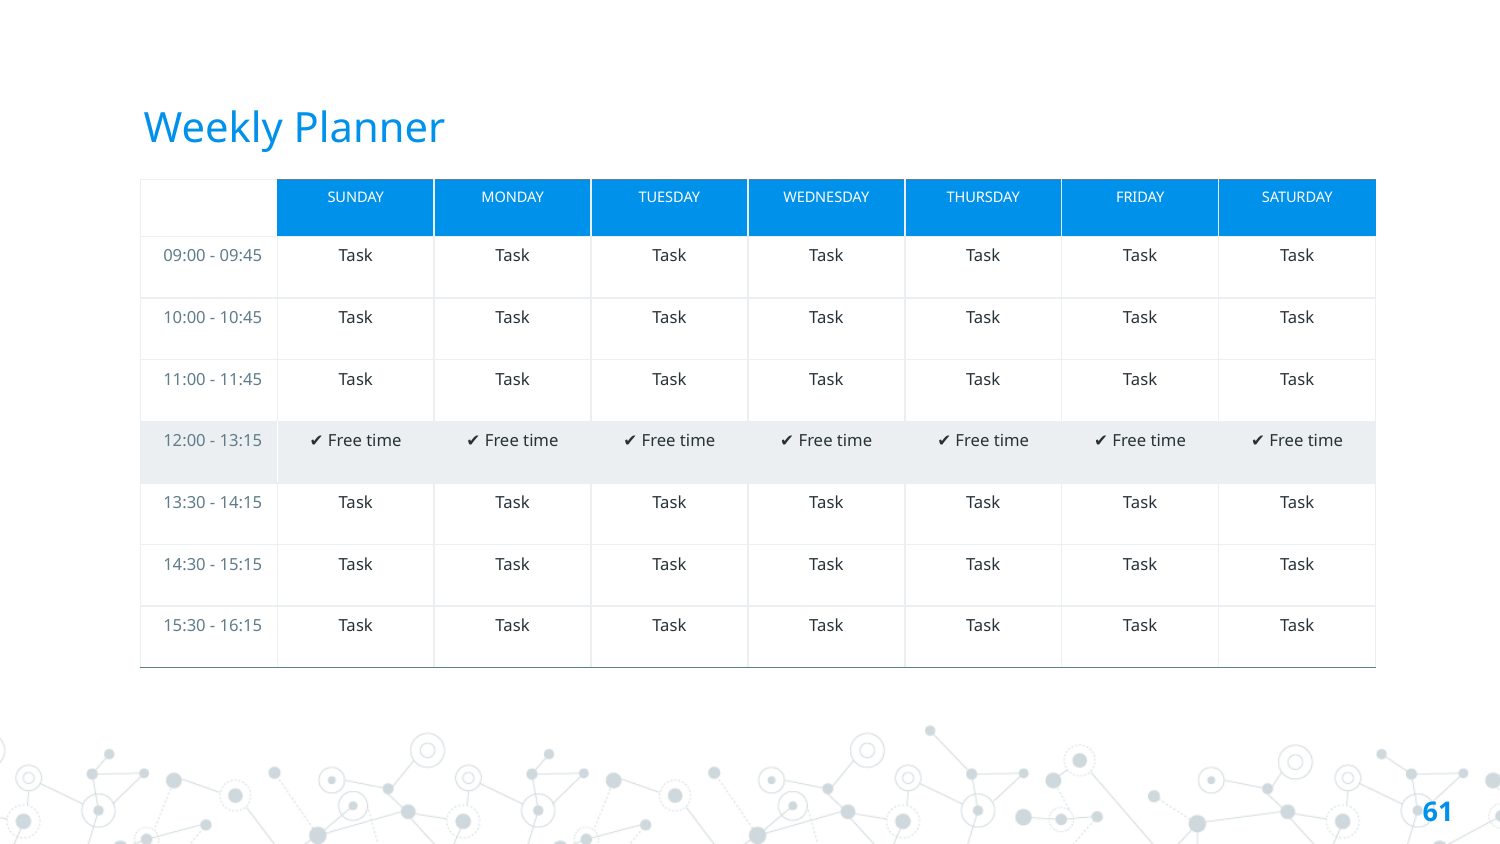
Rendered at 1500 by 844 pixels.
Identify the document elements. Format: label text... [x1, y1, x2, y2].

table_cell Task [1062, 360, 1218, 421]
table_cell Task [1062, 545, 1218, 605]
table_cell ✔ Free time [592, 422, 747, 482]
picture [0, 0, 1500, 844]
table_cell 14:30 - 15:15 [141, 545, 277, 605]
table_cell Task [278, 484, 433, 544]
table_cell ✔ Free time [1219, 422, 1375, 482]
table_cell Task [1219, 237, 1375, 297]
table_cell 13:30 - 14:15 [141, 484, 277, 544]
table_cell Task [1062, 607, 1218, 667]
table_cell Task [906, 484, 1061, 544]
table_cell Task [1219, 299, 1375, 359]
table_cell Task [1219, 607, 1375, 667]
table_header MONDAY [435, 180, 590, 236]
table_cell Task [749, 360, 904, 421]
table_cell Task [749, 237, 904, 297]
table_cell Task [1062, 484, 1218, 544]
table_header SUNDAY [278, 180, 433, 236]
table_cell Task [1219, 360, 1375, 421]
table_cell Task [749, 484, 904, 544]
table_cell ✔ Free time [1062, 422, 1218, 482]
table_cell Task [592, 237, 747, 297]
table_cell Task [435, 237, 590, 297]
table_cell Task [906, 360, 1061, 421]
table_cell Task [906, 237, 1061, 297]
table_cell Task [435, 545, 590, 605]
table_cell 09:00 - 09:45 [141, 237, 277, 297]
table_header [141, 180, 277, 236]
table_cell 11:00 - 11:45 [141, 360, 277, 421]
table_cell Task [1062, 237, 1218, 297]
table_cell Task [749, 607, 904, 667]
table_cell Task [906, 545, 1061, 605]
table_cell Task [1219, 545, 1375, 605]
table_cell Task [435, 484, 590, 544]
table_cell 15:30 - 16:15 [141, 607, 277, 667]
table_cell Task [435, 360, 590, 421]
table_cell Task [592, 299, 747, 359]
table_header WEDNESDAY [749, 180, 904, 236]
table_header TUESDAY [592, 180, 747, 236]
table_cell ✔ Free time [749, 422, 904, 482]
table_cell Task [906, 607, 1061, 667]
table_cell Task [278, 545, 433, 605]
table_header FRIDAY [1062, 180, 1218, 236]
table_cell Task [278, 237, 433, 297]
table_cell 10:00 - 10:45 [141, 299, 277, 359]
table_cell Task [906, 299, 1061, 359]
table_cell Task [1219, 484, 1375, 544]
text_box Weekly Planner [128, 50, 1371, 166]
table_cell Task [592, 484, 747, 544]
text_box <number> [1378, 779, 1469, 844]
table_cell Task [592, 607, 747, 667]
table_cell Task [278, 299, 433, 359]
table_cell Task [592, 545, 747, 605]
table_cell ✔ Free time [278, 422, 433, 482]
table_cell Task [435, 607, 590, 667]
table_cell Task [1062, 299, 1218, 359]
table_cell Task [278, 607, 433, 667]
table_cell 12:00 - 13:15 [141, 422, 277, 482]
table_cell ✔ Free time [906, 422, 1061, 482]
table_cell Task [592, 360, 747, 421]
table_cell Task [435, 299, 590, 359]
table_header SATURDAY [1219, 180, 1375, 236]
table_cell Task [278, 360, 433, 421]
table_cell ✔ Free time [435, 422, 590, 482]
table_header THURSDAY [906, 180, 1061, 236]
table_cell Task [749, 545, 904, 605]
table_cell Task [749, 299, 904, 359]
